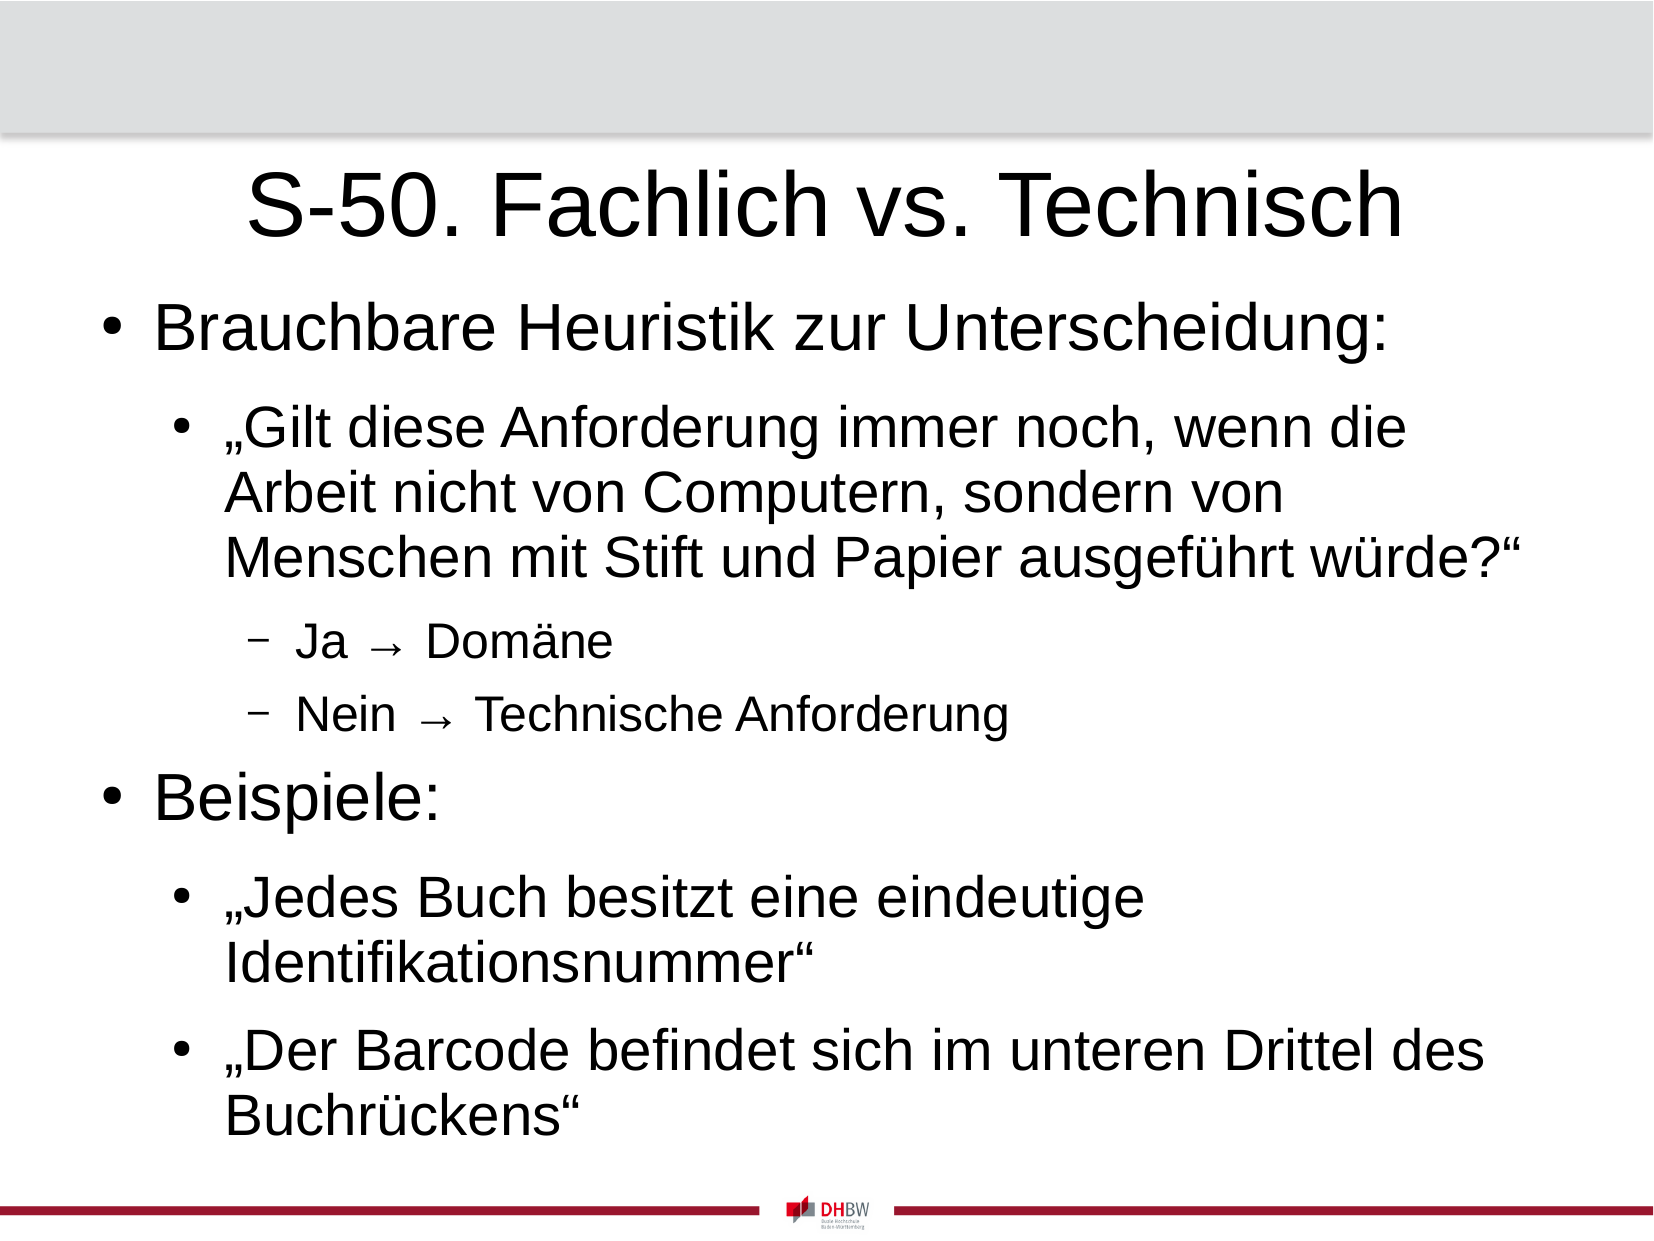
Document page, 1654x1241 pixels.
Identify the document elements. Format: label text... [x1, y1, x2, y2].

picture [0, 1, 1654, 1237]
title S-50. Fachlich vs. Technisch [82, 147, 1571, 257]
list Brauchbare Heuristik zur Unterscheidung: „Gilt diese Anforderung immer noch, wenn die Arbeit nicht von Computern, sondern von Menschen mit Stift und Papier ausgeführt würde?“ Ja → Domäne Nein → Technische Anforderung Beispiele: „Jedes Buch besitzt eine eindeutige Identifikationsnummer“ „Der Barcode befindet sich im unteren Drittel des Buchrückens“ [82, 290, 1571, 1147]
